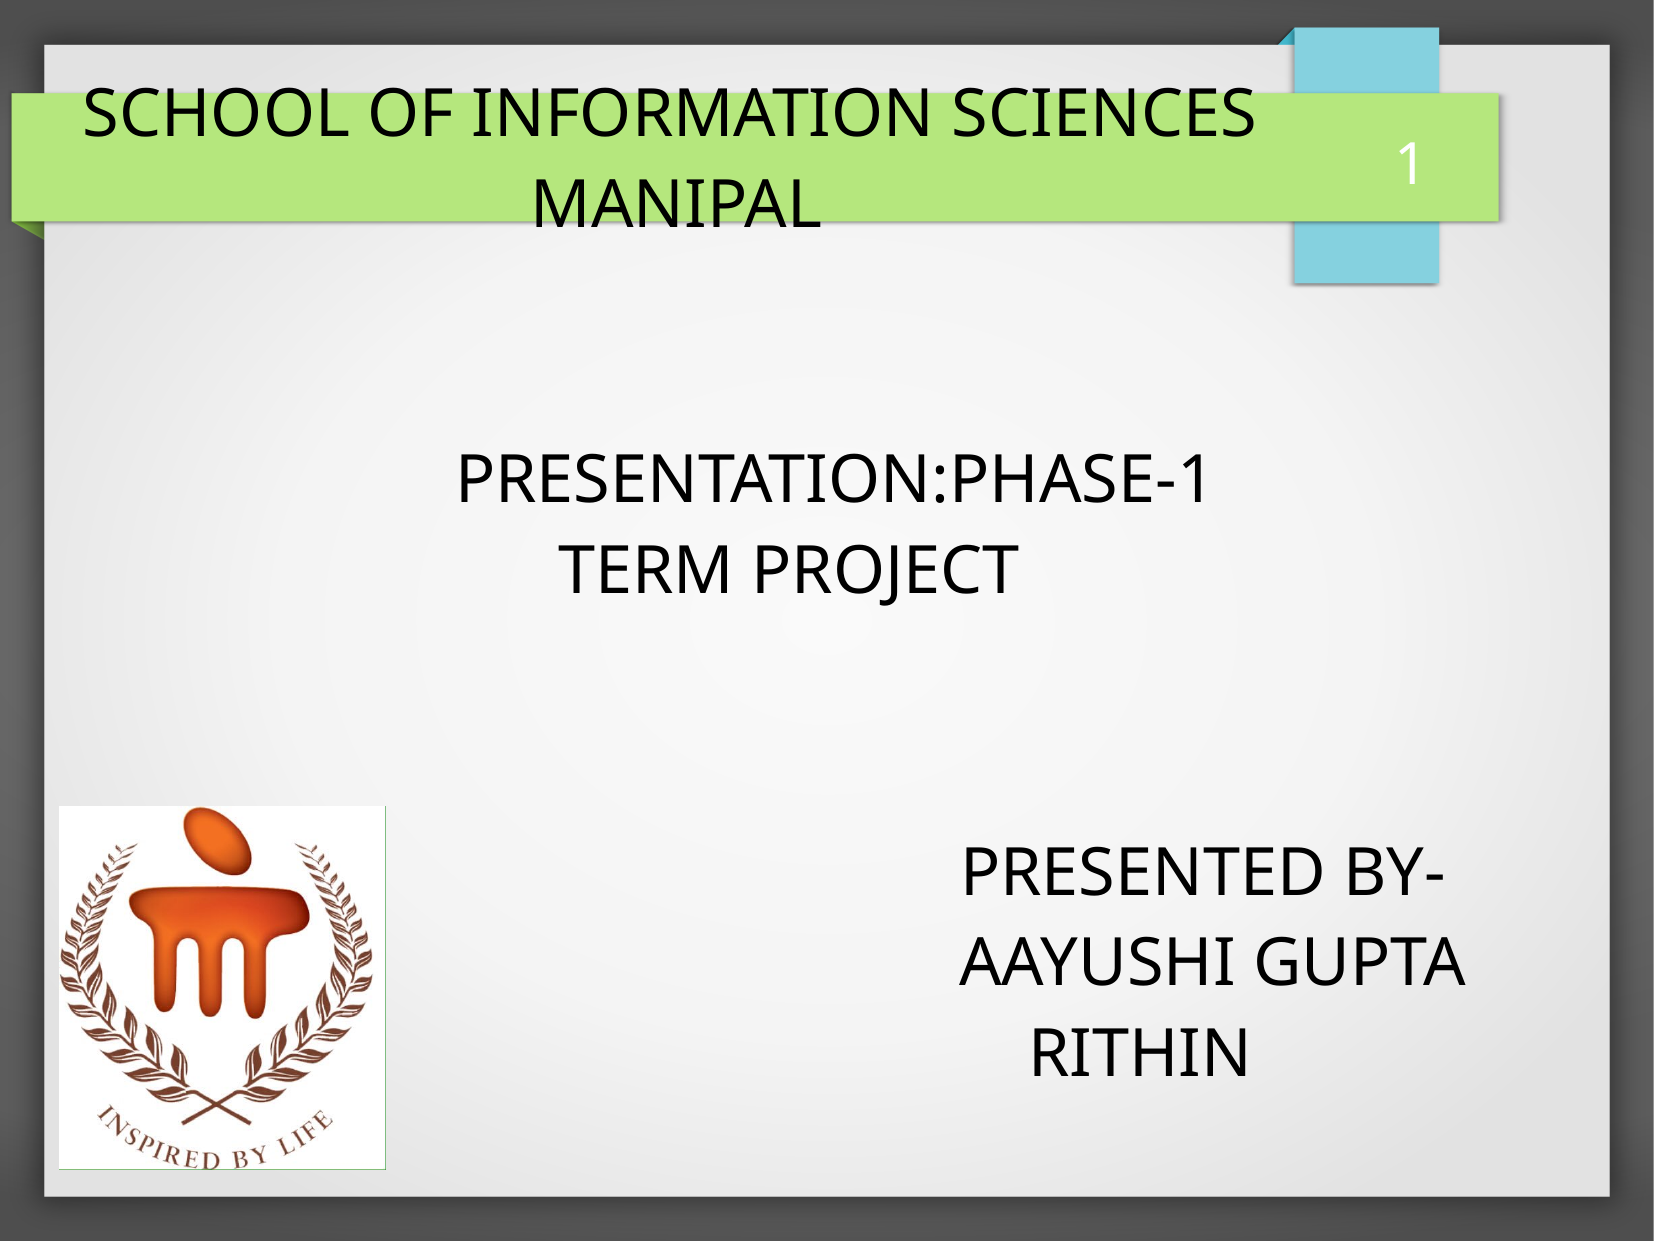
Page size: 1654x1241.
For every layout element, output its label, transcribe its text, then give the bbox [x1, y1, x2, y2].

text_box <number> [1311, 94, 1512, 213]
title PRESENTED BY- AAYUSHI GUPTA RITHIN [425, 838, 1607, 1082]
title PRESENTATION:PHASE-1 TERM PROJECT [248, 441, 1430, 603]
subtitle [82, 295, 1571, 1015]
title SCHOOL OF INFORMATION SCIENCES MANIPAL [82, 75, 1264, 237]
picture [0, 0, 1654, 1241]
